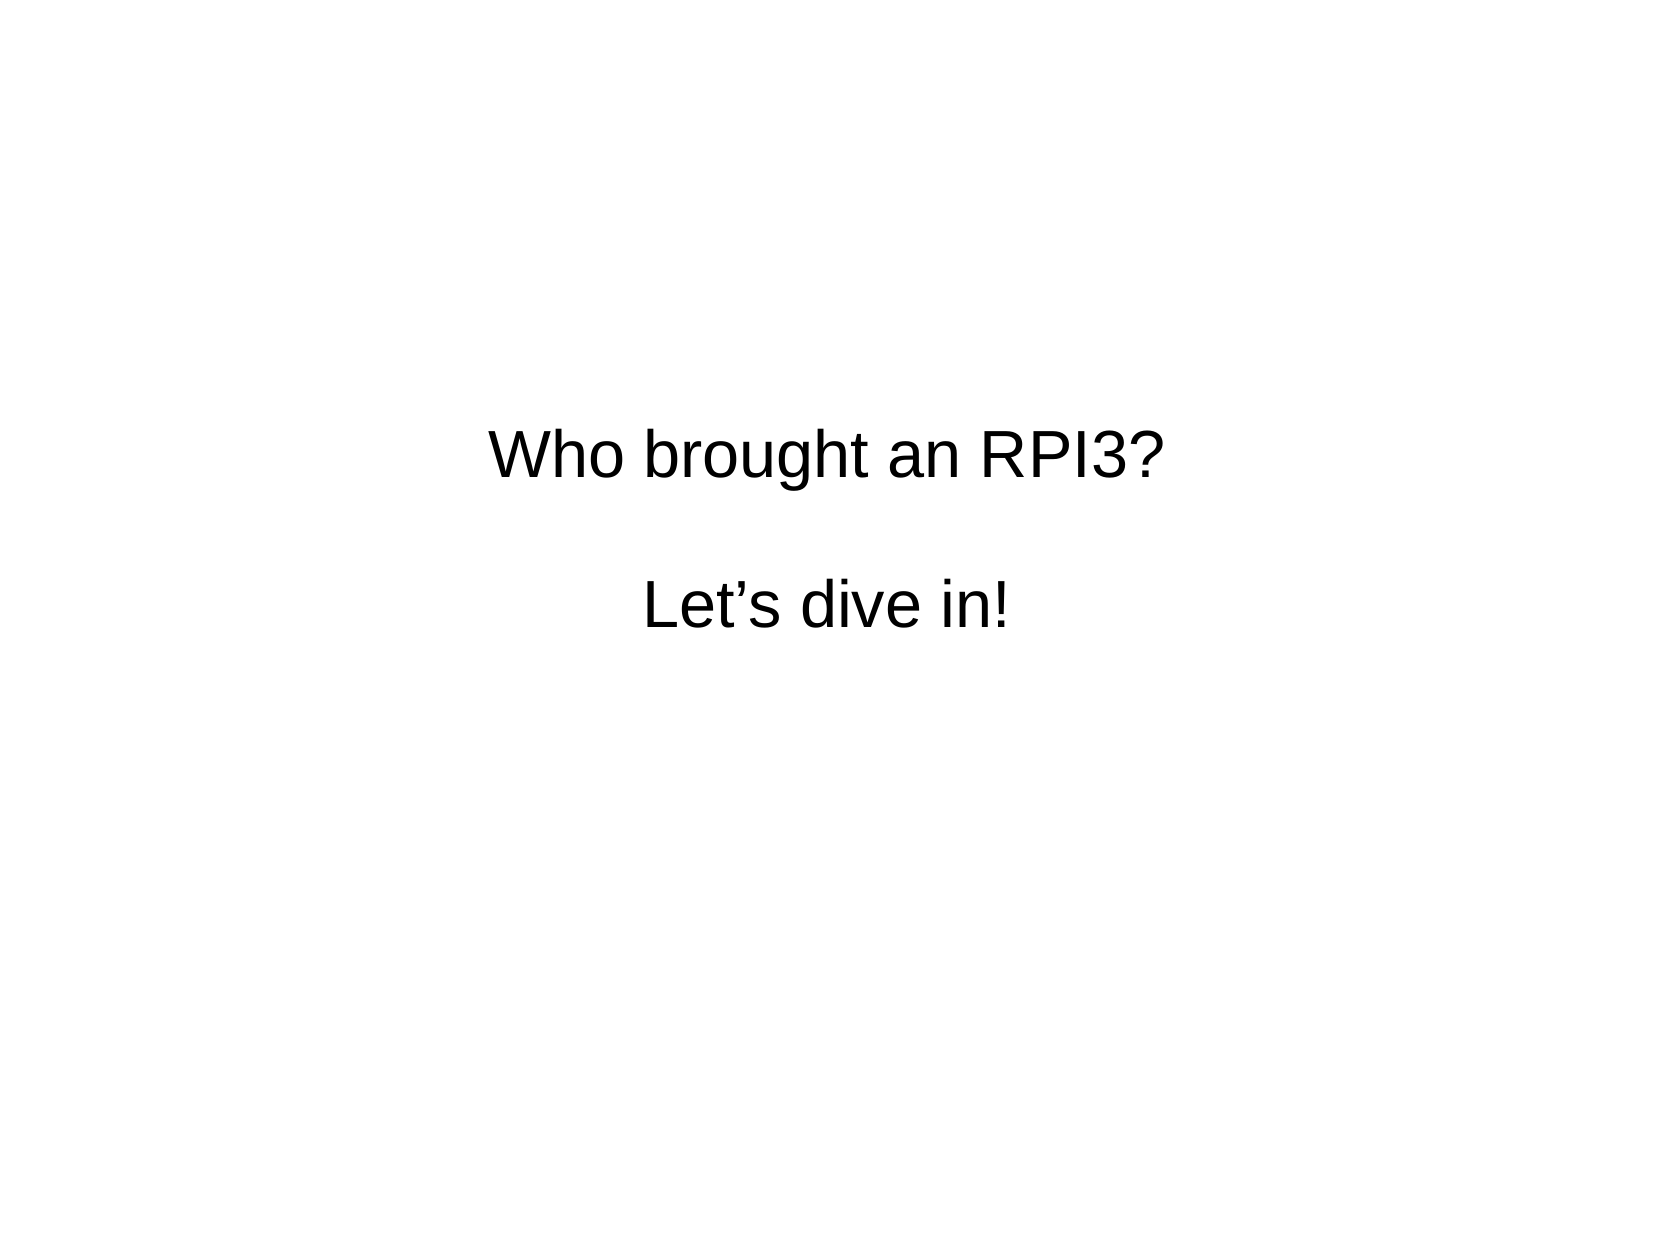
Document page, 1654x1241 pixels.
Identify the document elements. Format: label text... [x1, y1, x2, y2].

subtitle Who brought an RPI3? Let’s dive in! [82, 49, 1571, 1010]
